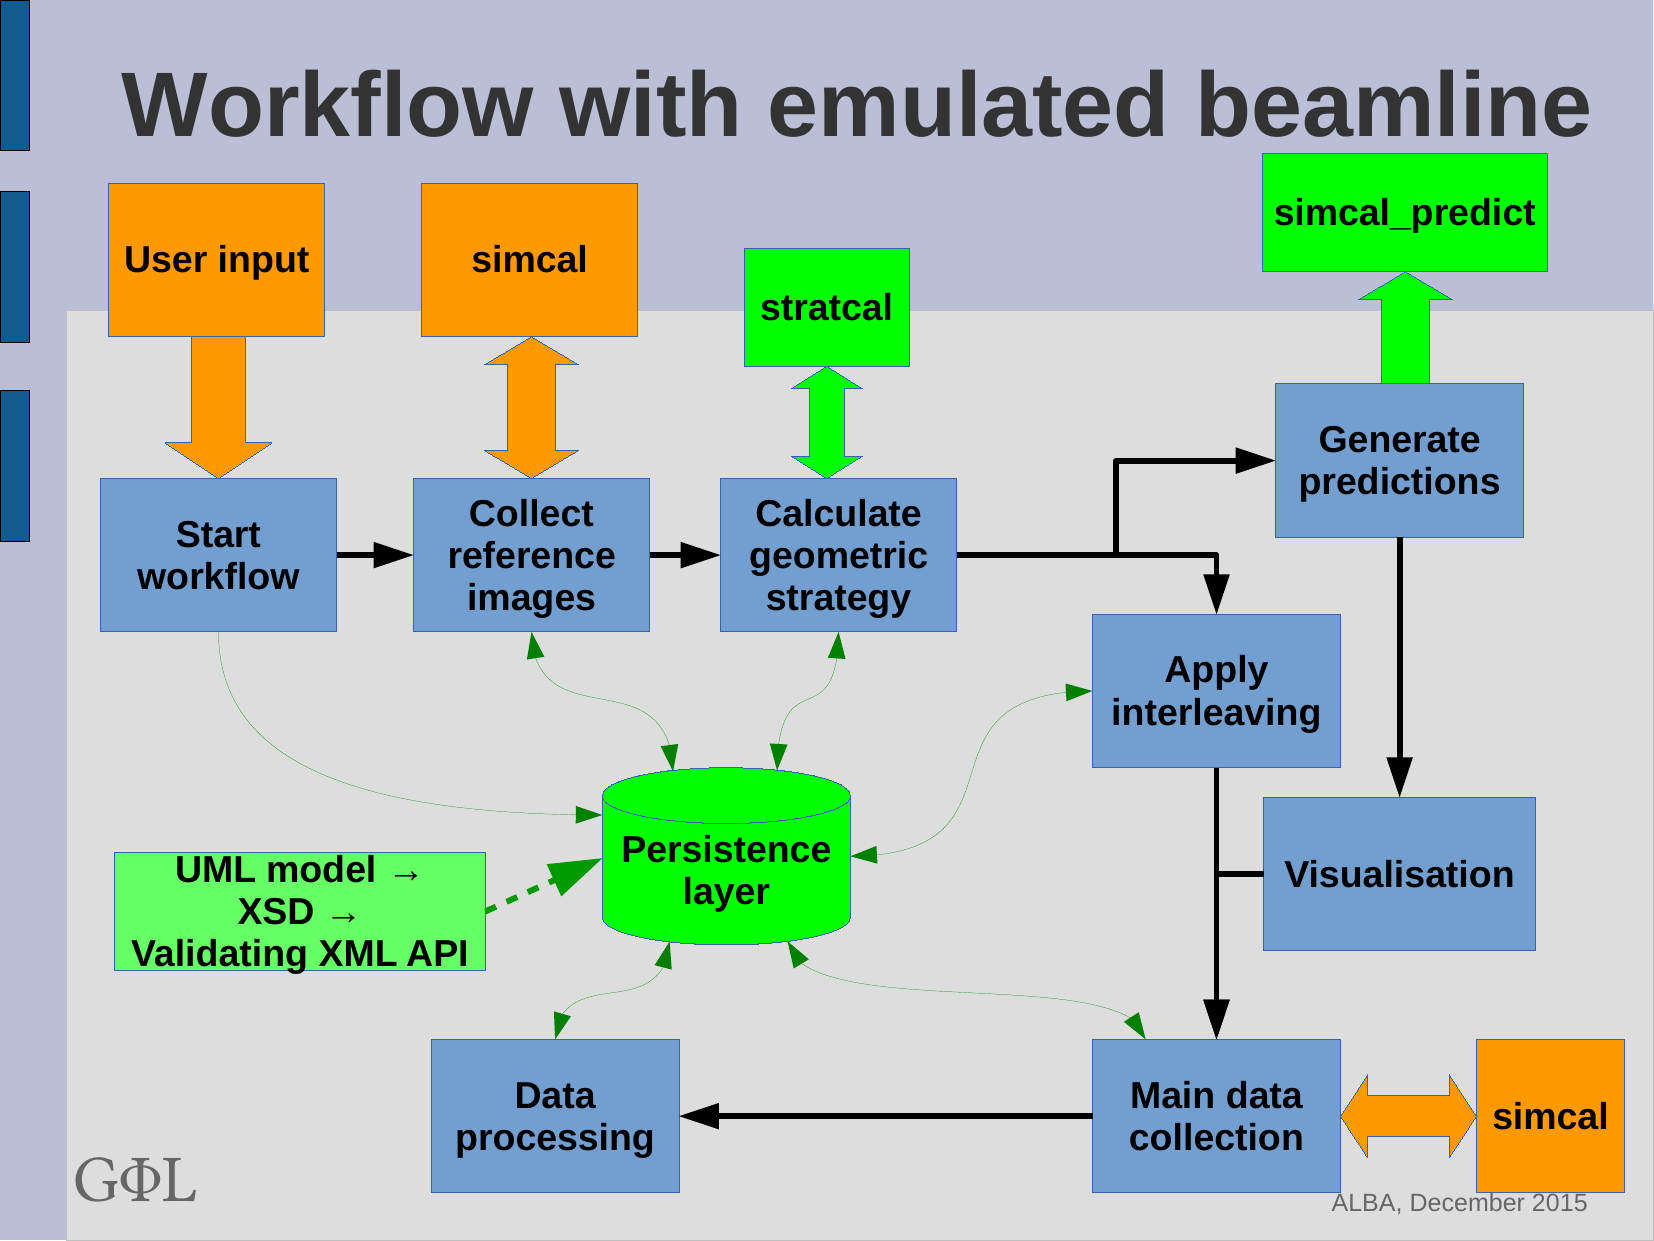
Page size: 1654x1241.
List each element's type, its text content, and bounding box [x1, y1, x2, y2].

text_box Apply interleaving [1092, 614, 1341, 768]
text_box UML model → XSD → Validating XML API [114, 852, 486, 971]
text_box Collect reference images [413, 478, 650, 632]
text_box simcal [421, 183, 638, 337]
text_box simcal_predict [1262, 153, 1548, 272]
text_box [791, 366, 863, 479]
text_box Start workflow [100, 478, 337, 632]
text_box Calculate geometric strategy [720, 478, 957, 632]
text_box [1340, 1074, 1477, 1158]
text_box stratcal [744, 248, 910, 367]
text_box simcal [1476, 1039, 1625, 1193]
text_box [1358, 272, 1453, 384]
text_box Generate predictions [1275, 383, 1524, 538]
text_box Persistence layer [602, 767, 851, 945]
text_box User input [108, 183, 325, 337]
text_box Data processing [431, 1039, 680, 1193]
text_box Main data collection [1092, 1039, 1341, 1193]
text_box Visualisation [1263, 797, 1536, 951]
title Workflow with emulated beamline [121, 53, 1595, 156]
text_box [165, 337, 272, 479]
text_box [484, 337, 579, 479]
